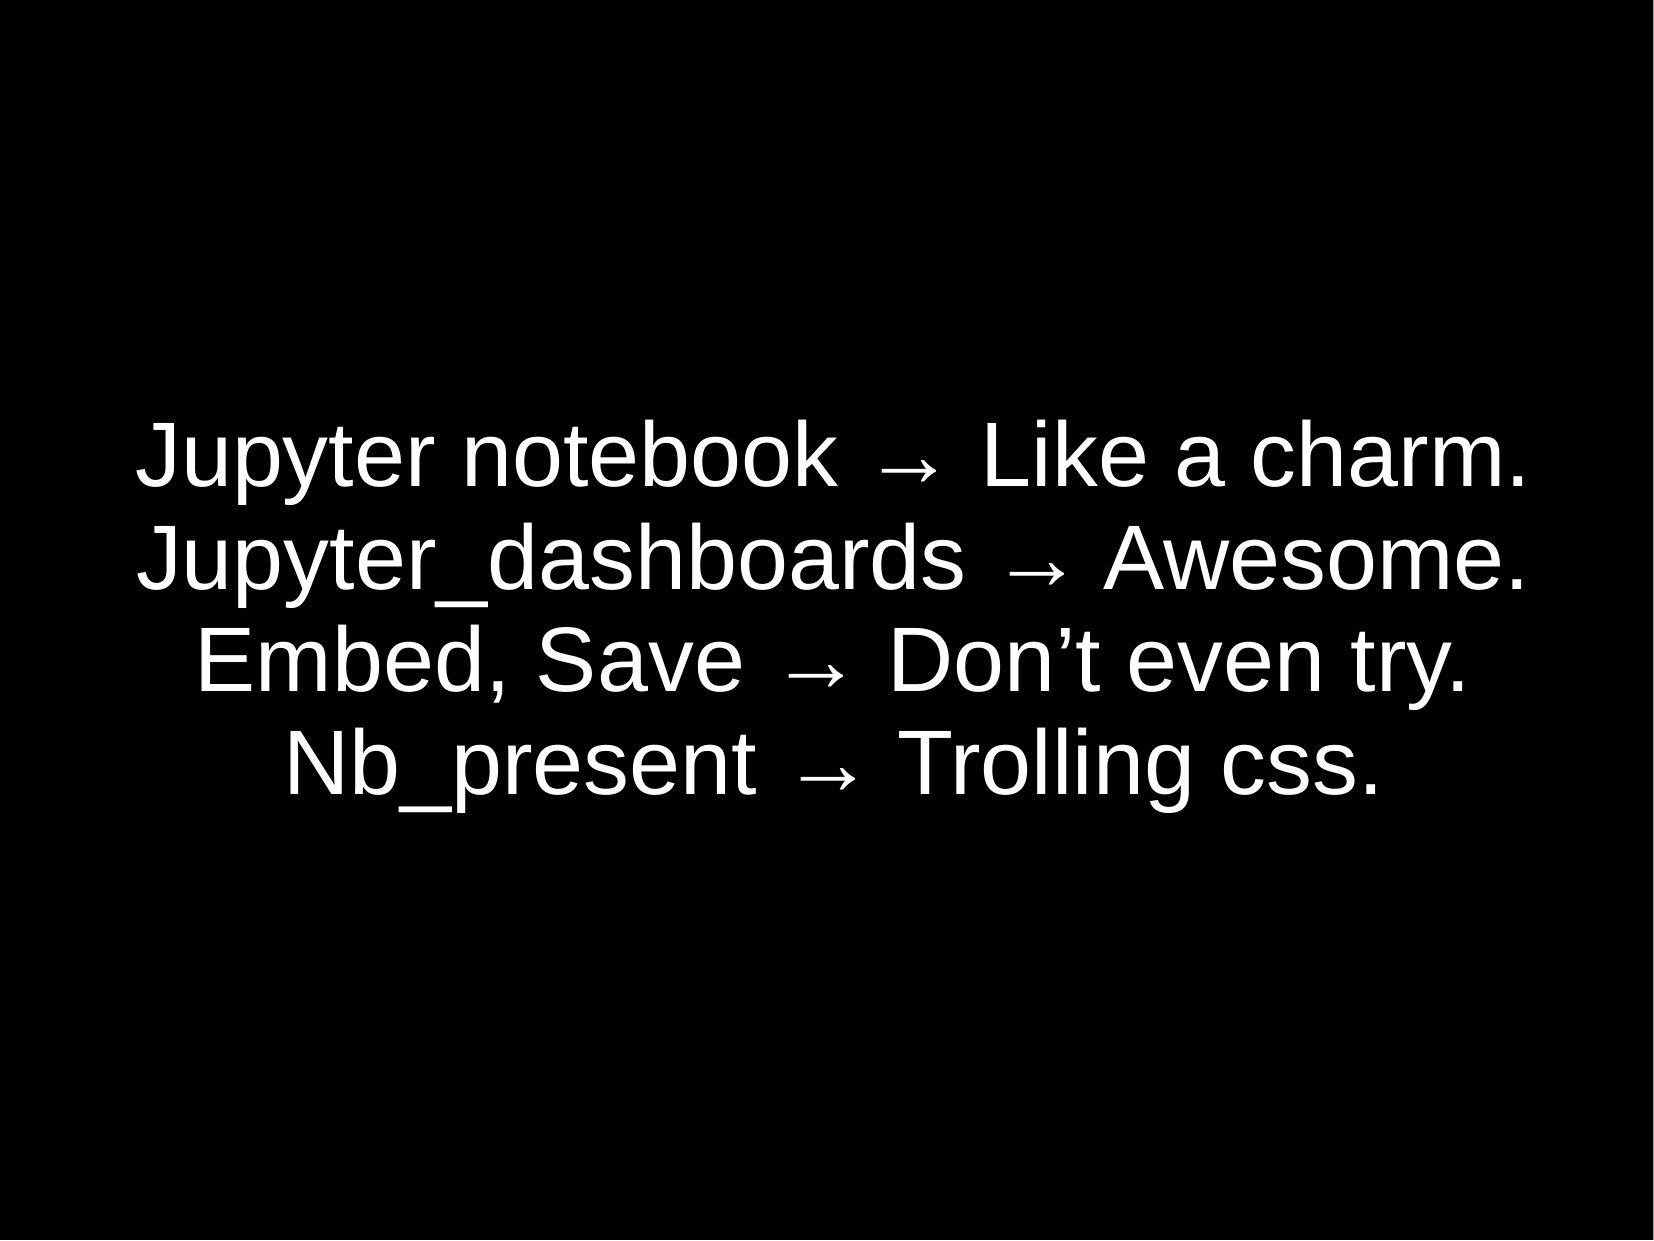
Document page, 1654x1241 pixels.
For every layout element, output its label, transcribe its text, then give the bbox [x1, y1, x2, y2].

subtitle Jupyter notebook → Like a charm. Jupyter_dashboards → Awesome. Embed, Save → Don’t even try. Nb_present → Trolling css. [90, 180, 1579, 1141]
